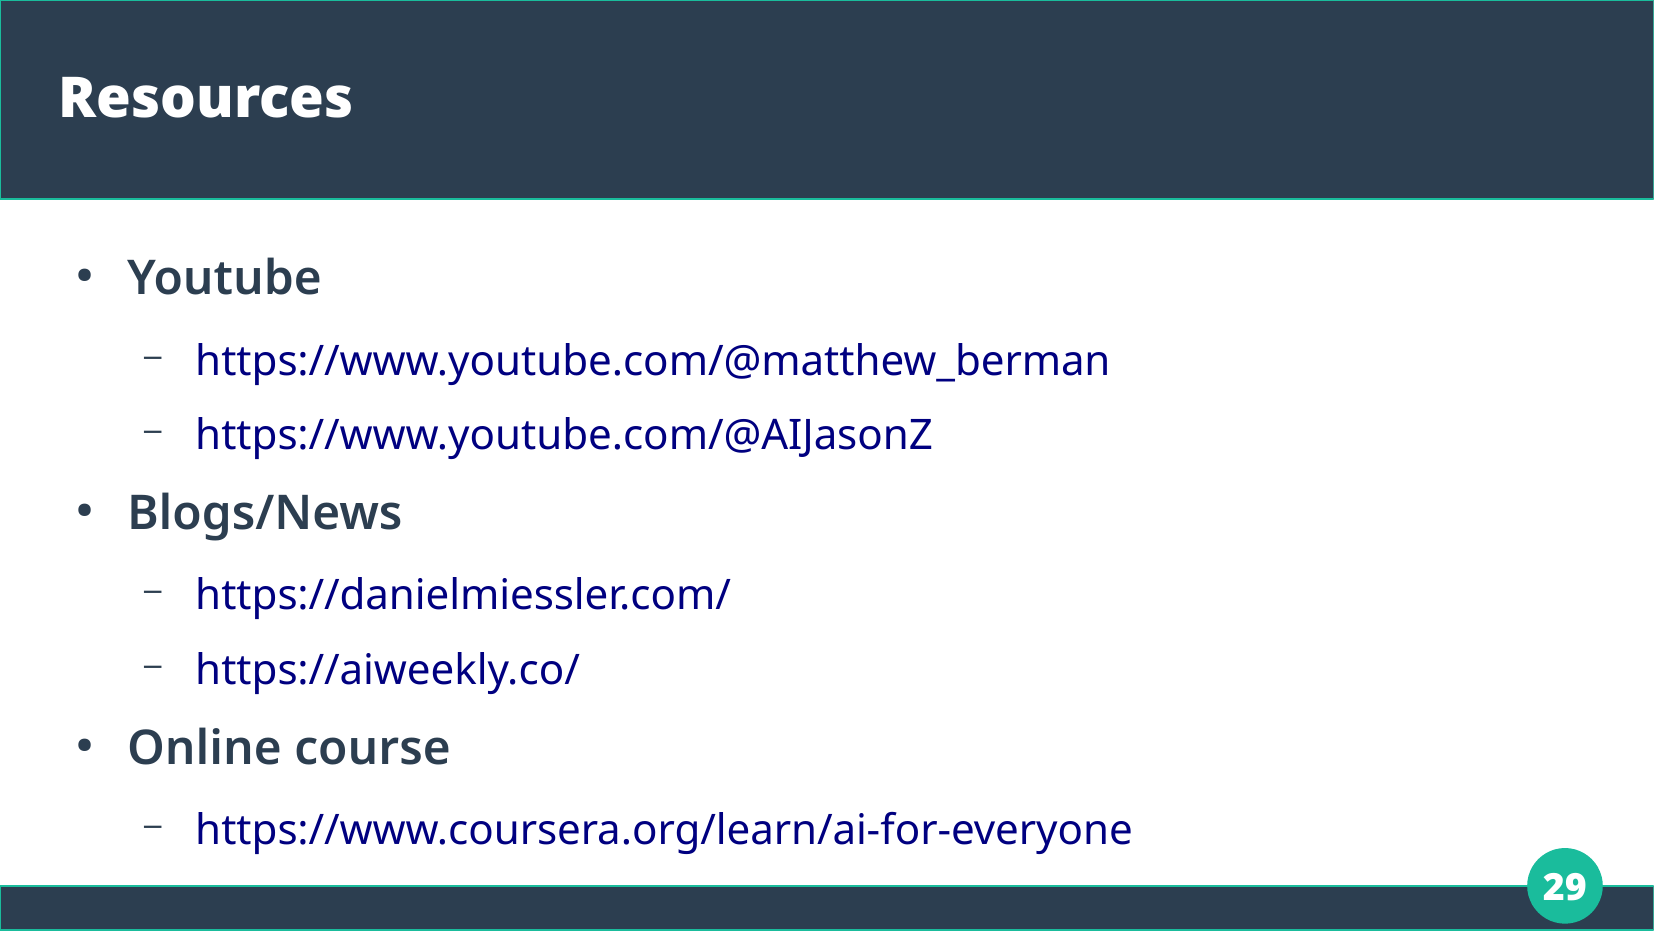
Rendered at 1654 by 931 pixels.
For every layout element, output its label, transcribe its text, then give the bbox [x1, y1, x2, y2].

list Youtube https://www.youtube.com/@matthew_berman https://www.youtube.com/@AIJasonZ Blogs/News https://danielmiessler.com/ https://aiweekly.co/ Online course https://www.coursera.org/learn/ai-for-everyone [59, 243, 1595, 864]
title Resources [59, 37, 1595, 155]
